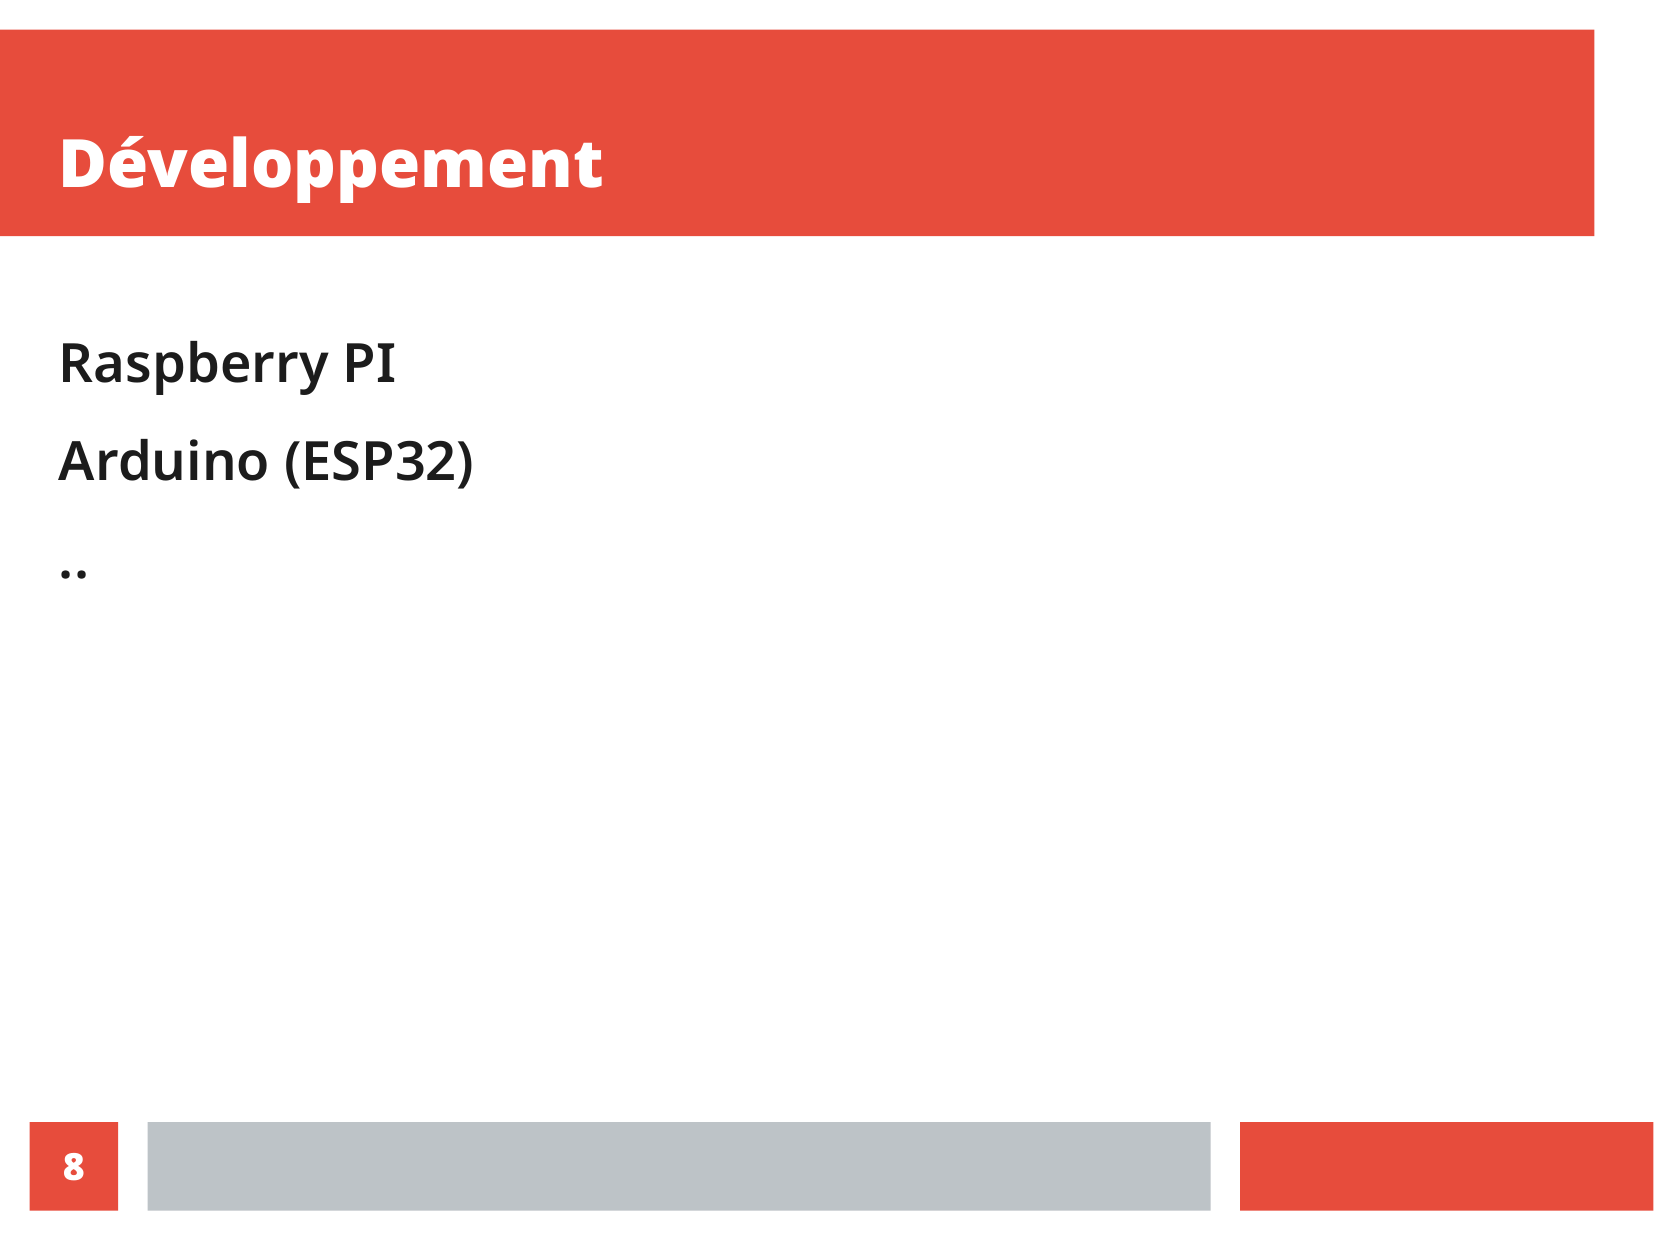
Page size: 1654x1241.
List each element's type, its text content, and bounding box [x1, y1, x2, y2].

list Raspberry PI Arduino (ESP32) .. [59, 324, 1565, 1093]
title Développement [59, 59, 1595, 207]
